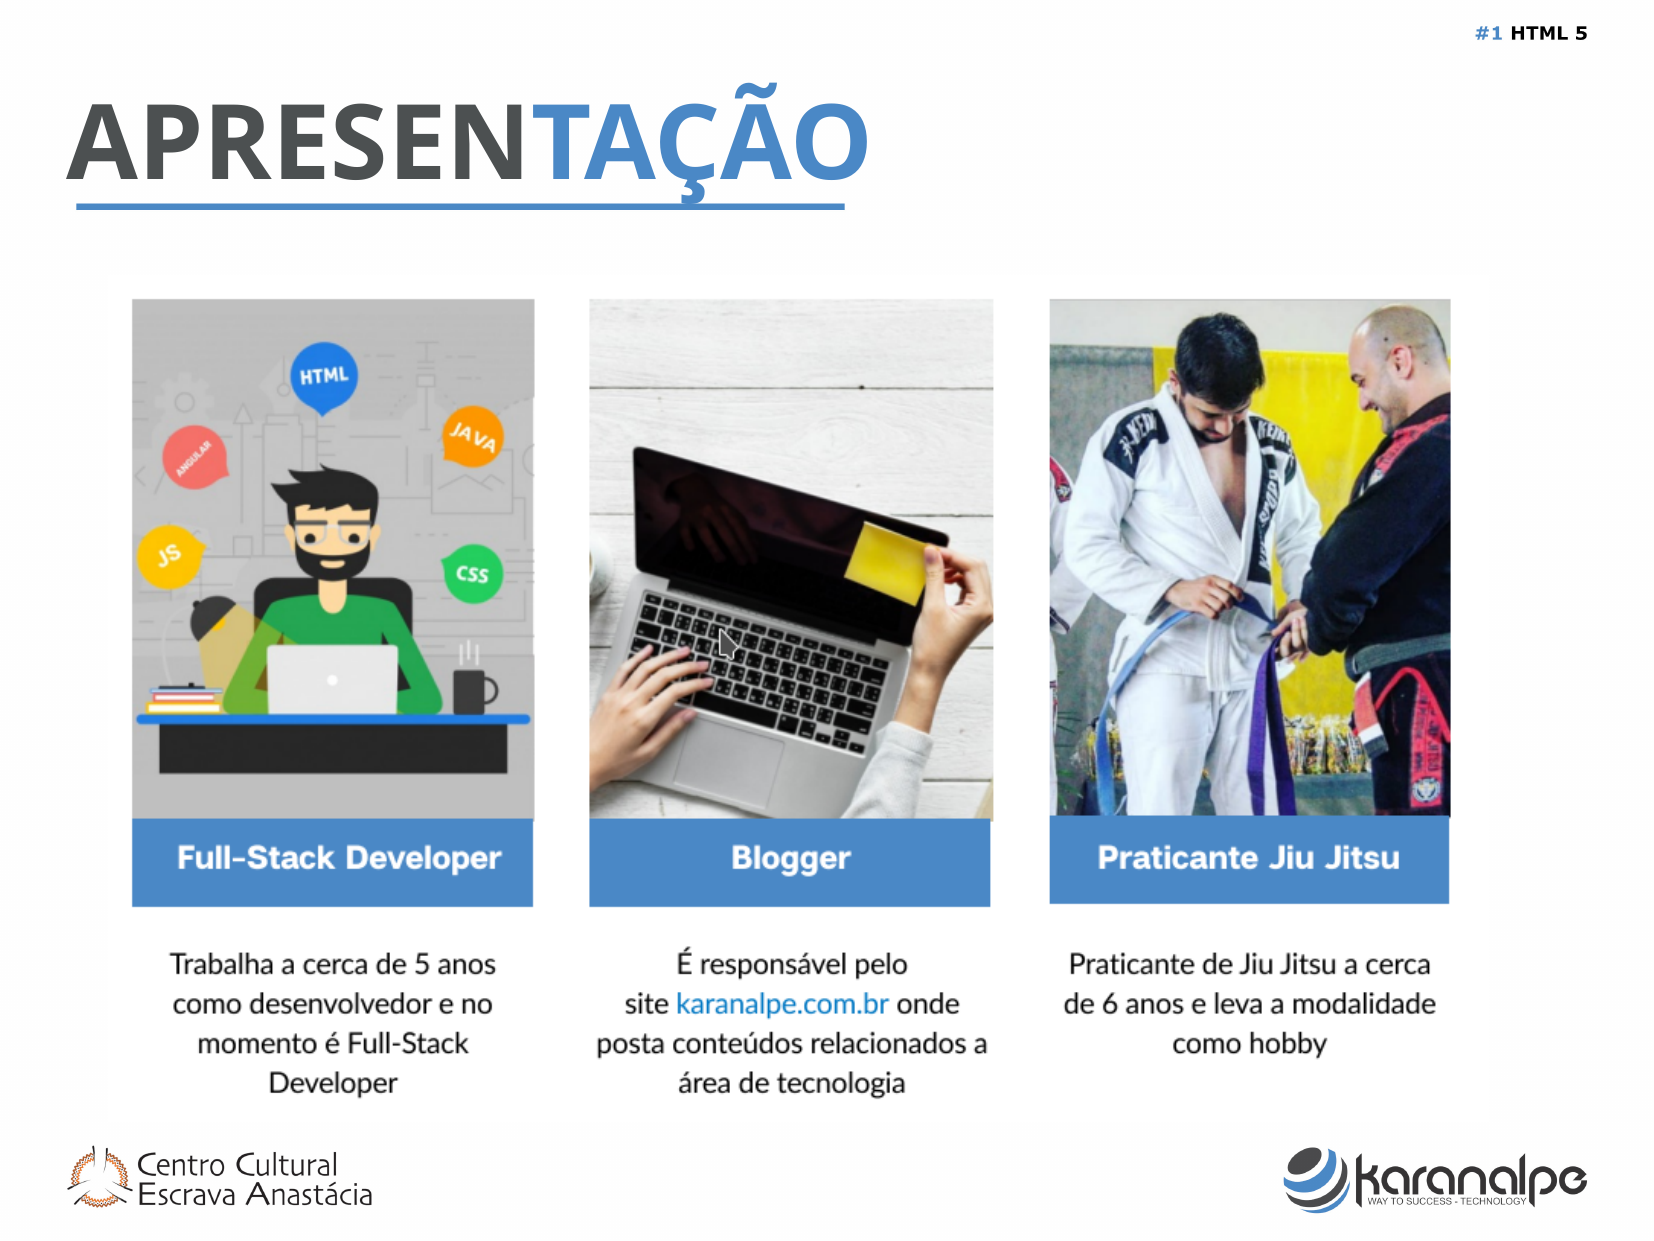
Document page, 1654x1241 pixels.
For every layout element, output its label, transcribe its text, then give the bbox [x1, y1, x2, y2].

title APRESENTAÇÃO [66, 35, 1555, 243]
picture [0, 0, 1654, 1241]
